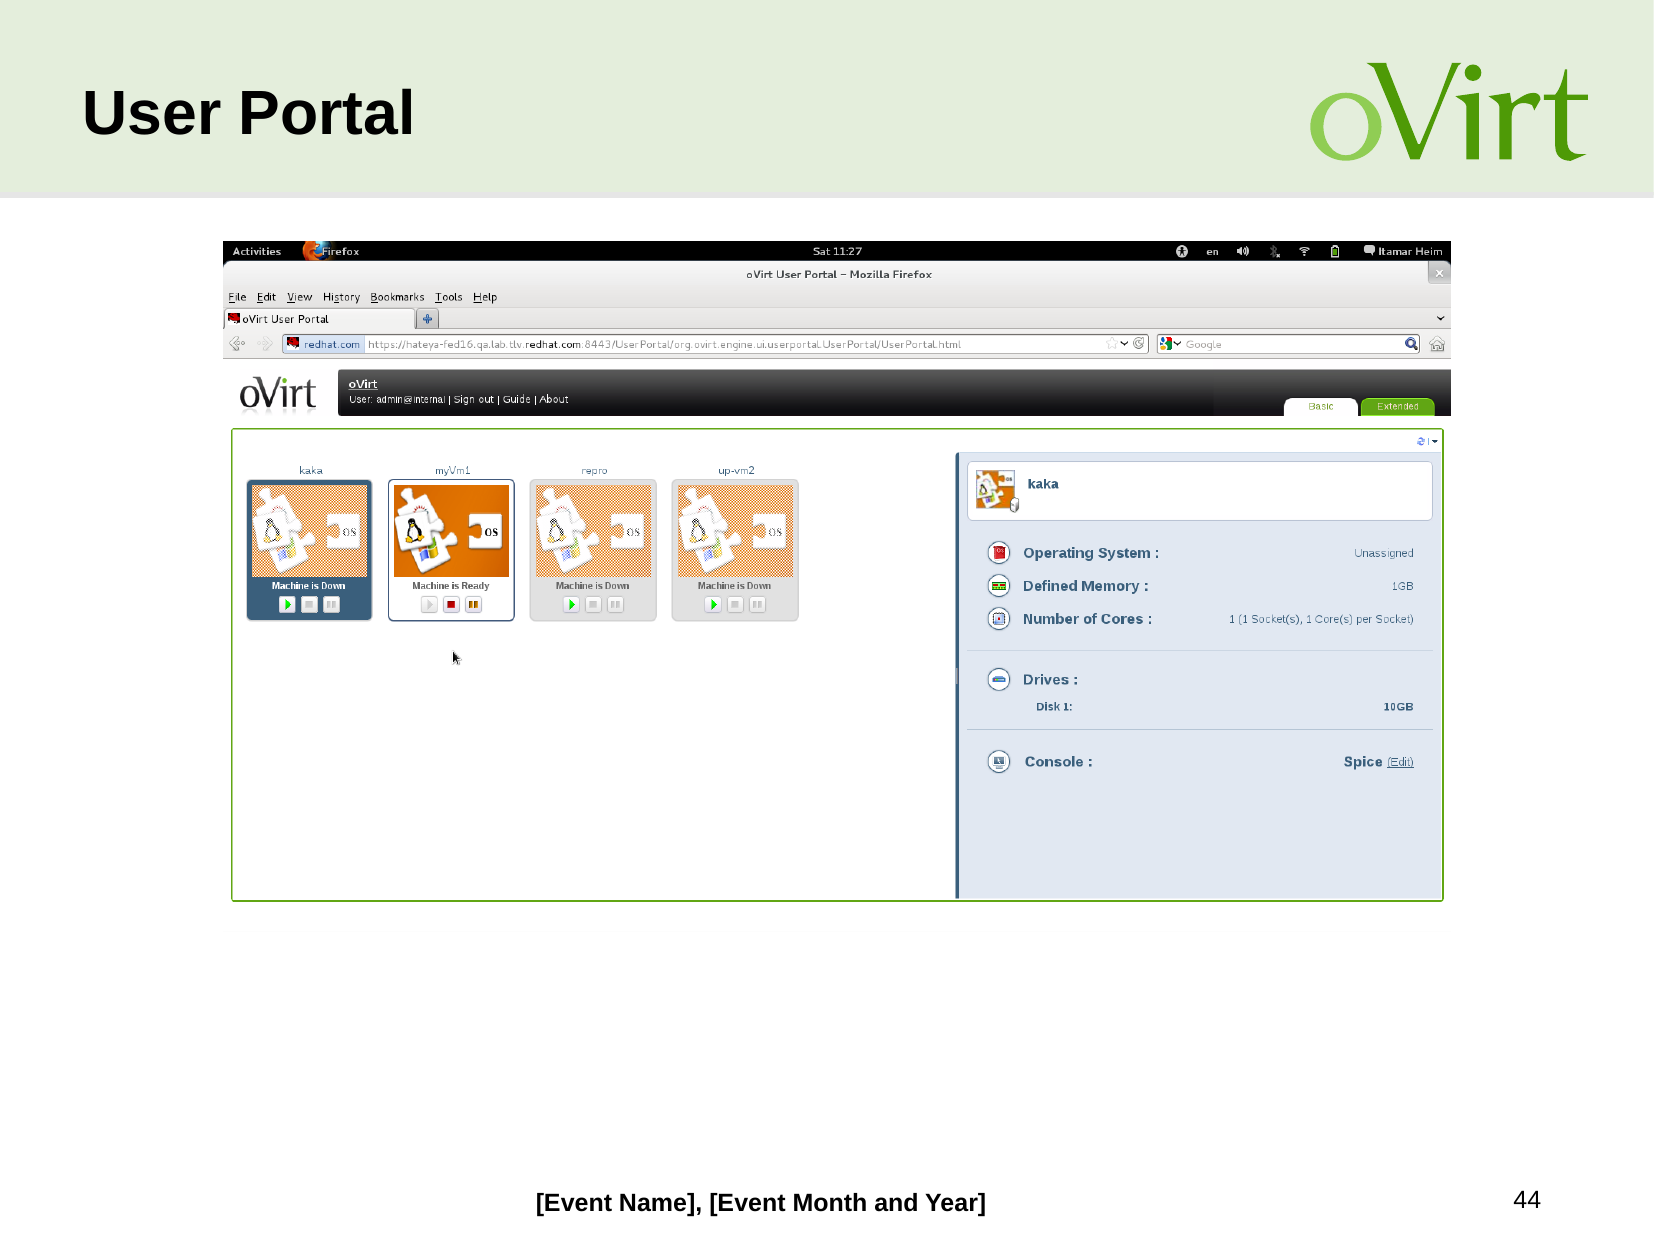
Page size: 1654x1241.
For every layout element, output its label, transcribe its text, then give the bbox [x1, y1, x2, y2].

title User Portal [82, 37, 1571, 188]
picture [223, 241, 1451, 932]
